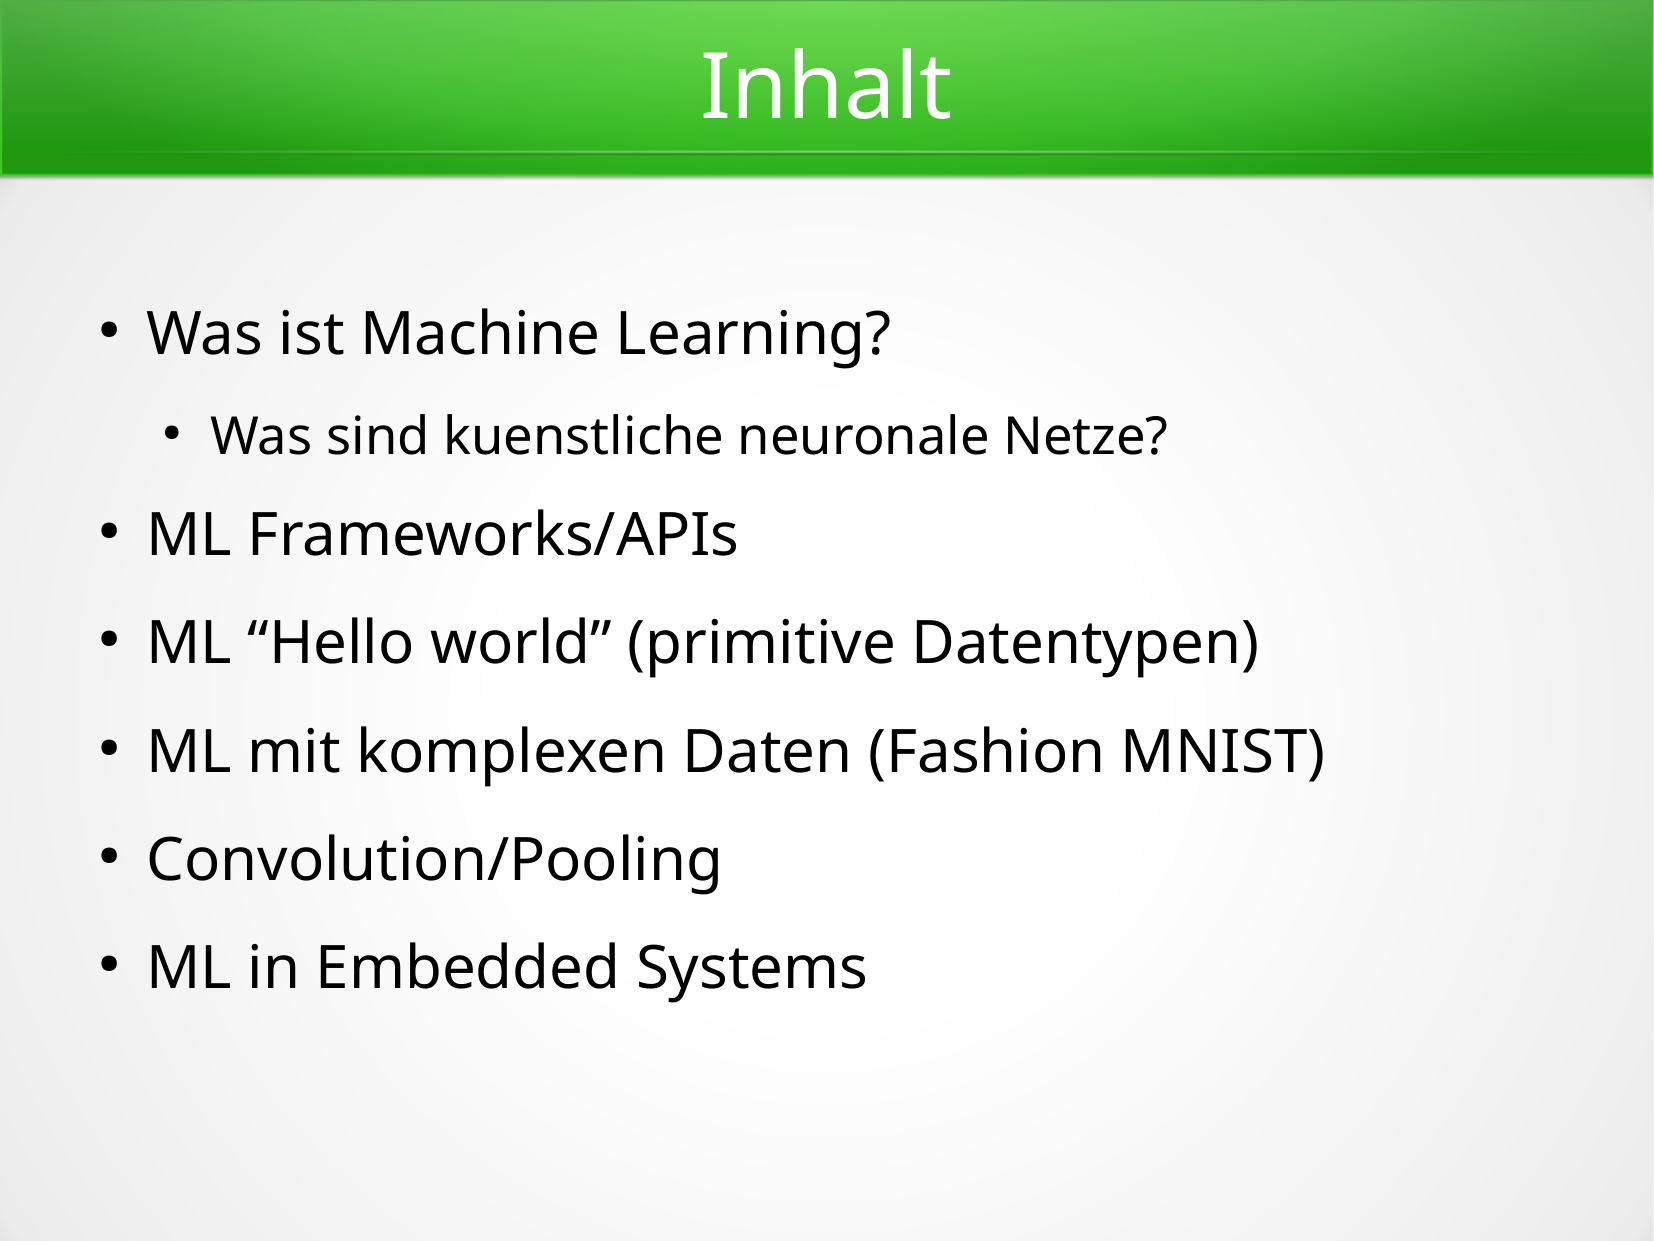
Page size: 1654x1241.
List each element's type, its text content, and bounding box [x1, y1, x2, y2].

list Was ist Machine Learning? Was sind kuenstliche neuronale Netze? ML Frameworks/APIs ML “Hello world” (primitive Datentypen) ML mit komplexen Daten (Fashion MNIST) Convolution/Pooling ML in Embedded Systems [82, 290, 1571, 1010]
title Inhalt [82, 11, 1571, 154]
picture [0, 0, 1654, 1241]
